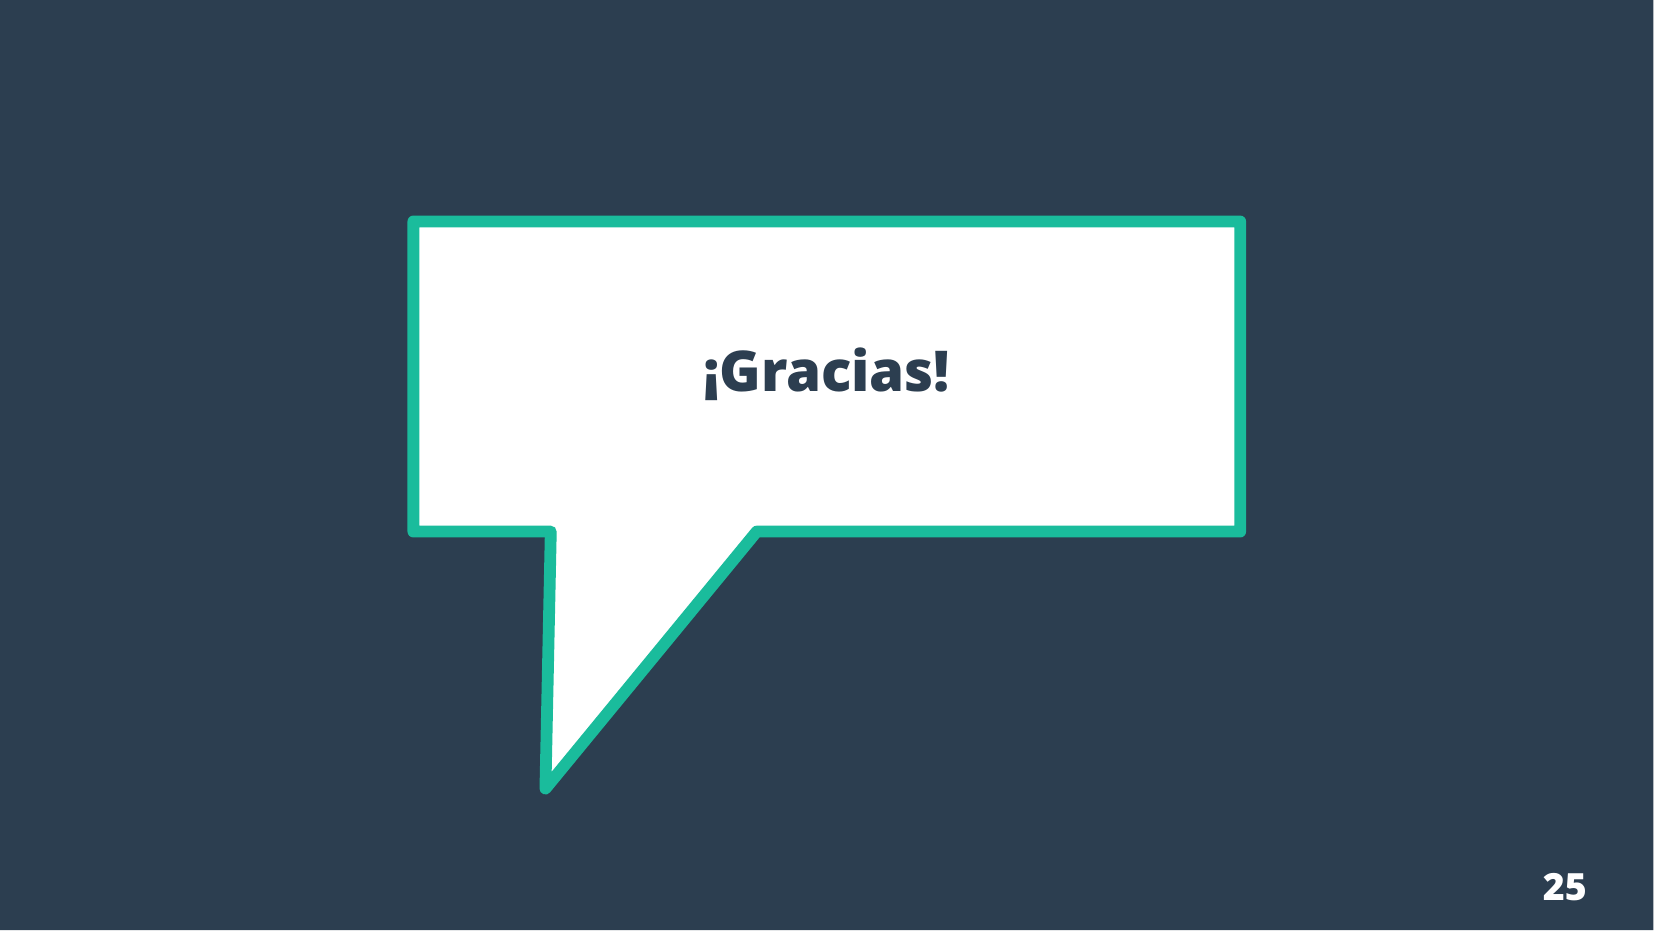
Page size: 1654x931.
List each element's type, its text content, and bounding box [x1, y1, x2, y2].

title ¡Gracias! [442, 236, 1211, 502]
